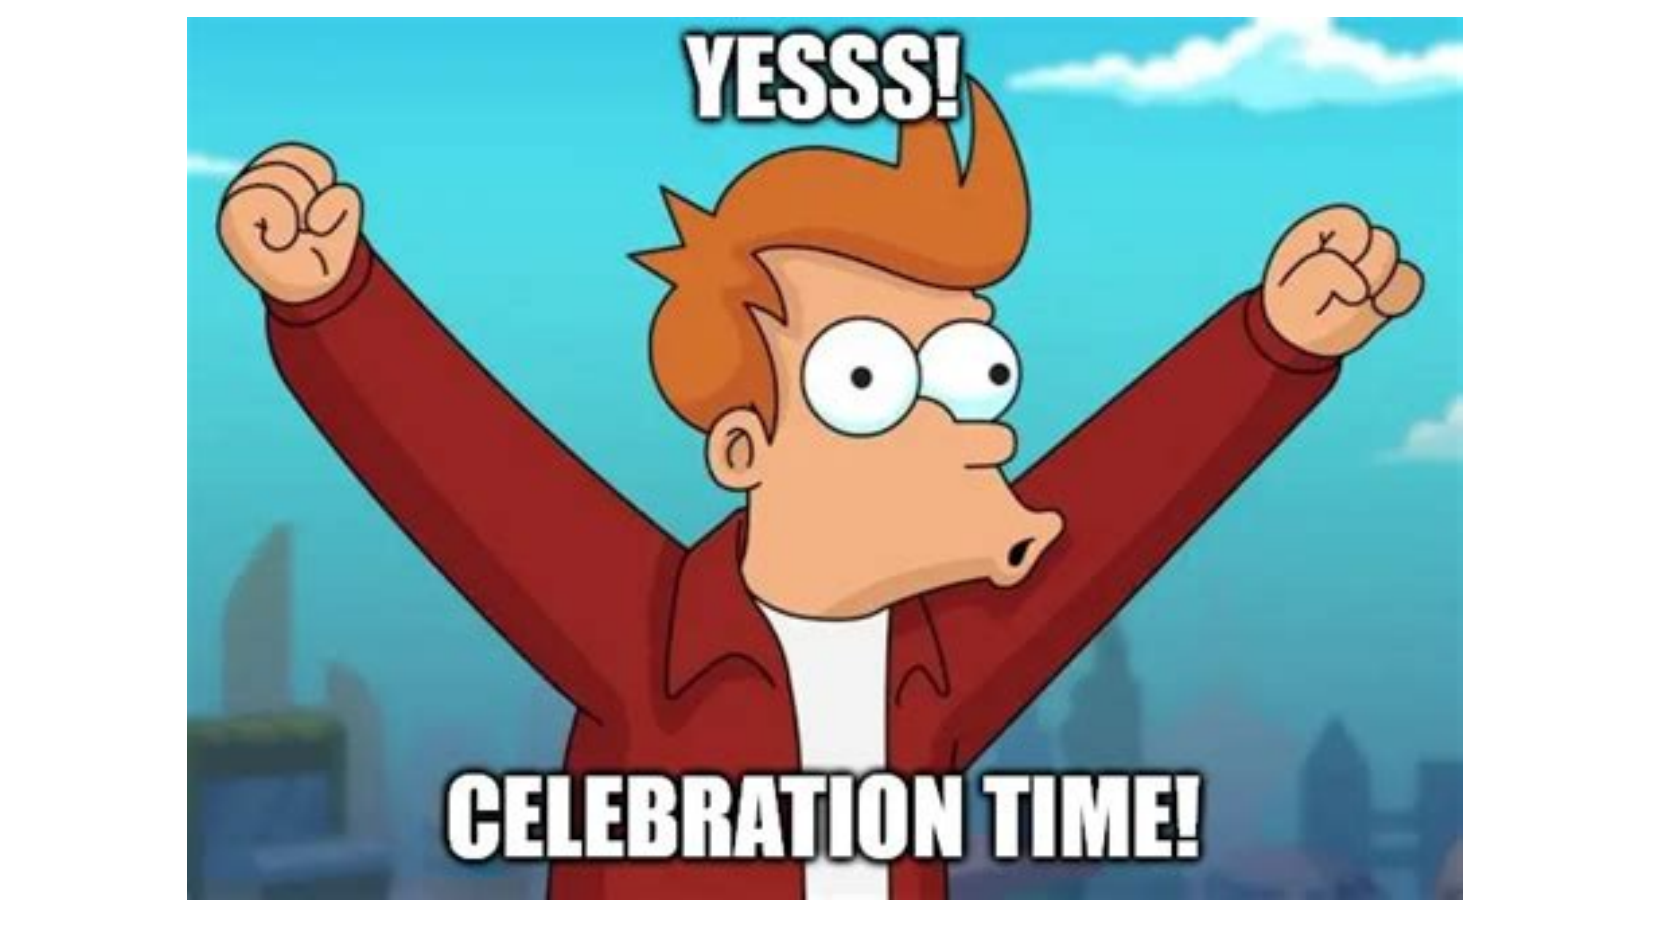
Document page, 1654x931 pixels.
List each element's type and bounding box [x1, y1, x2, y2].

picture [187, 17, 1463, 901]
